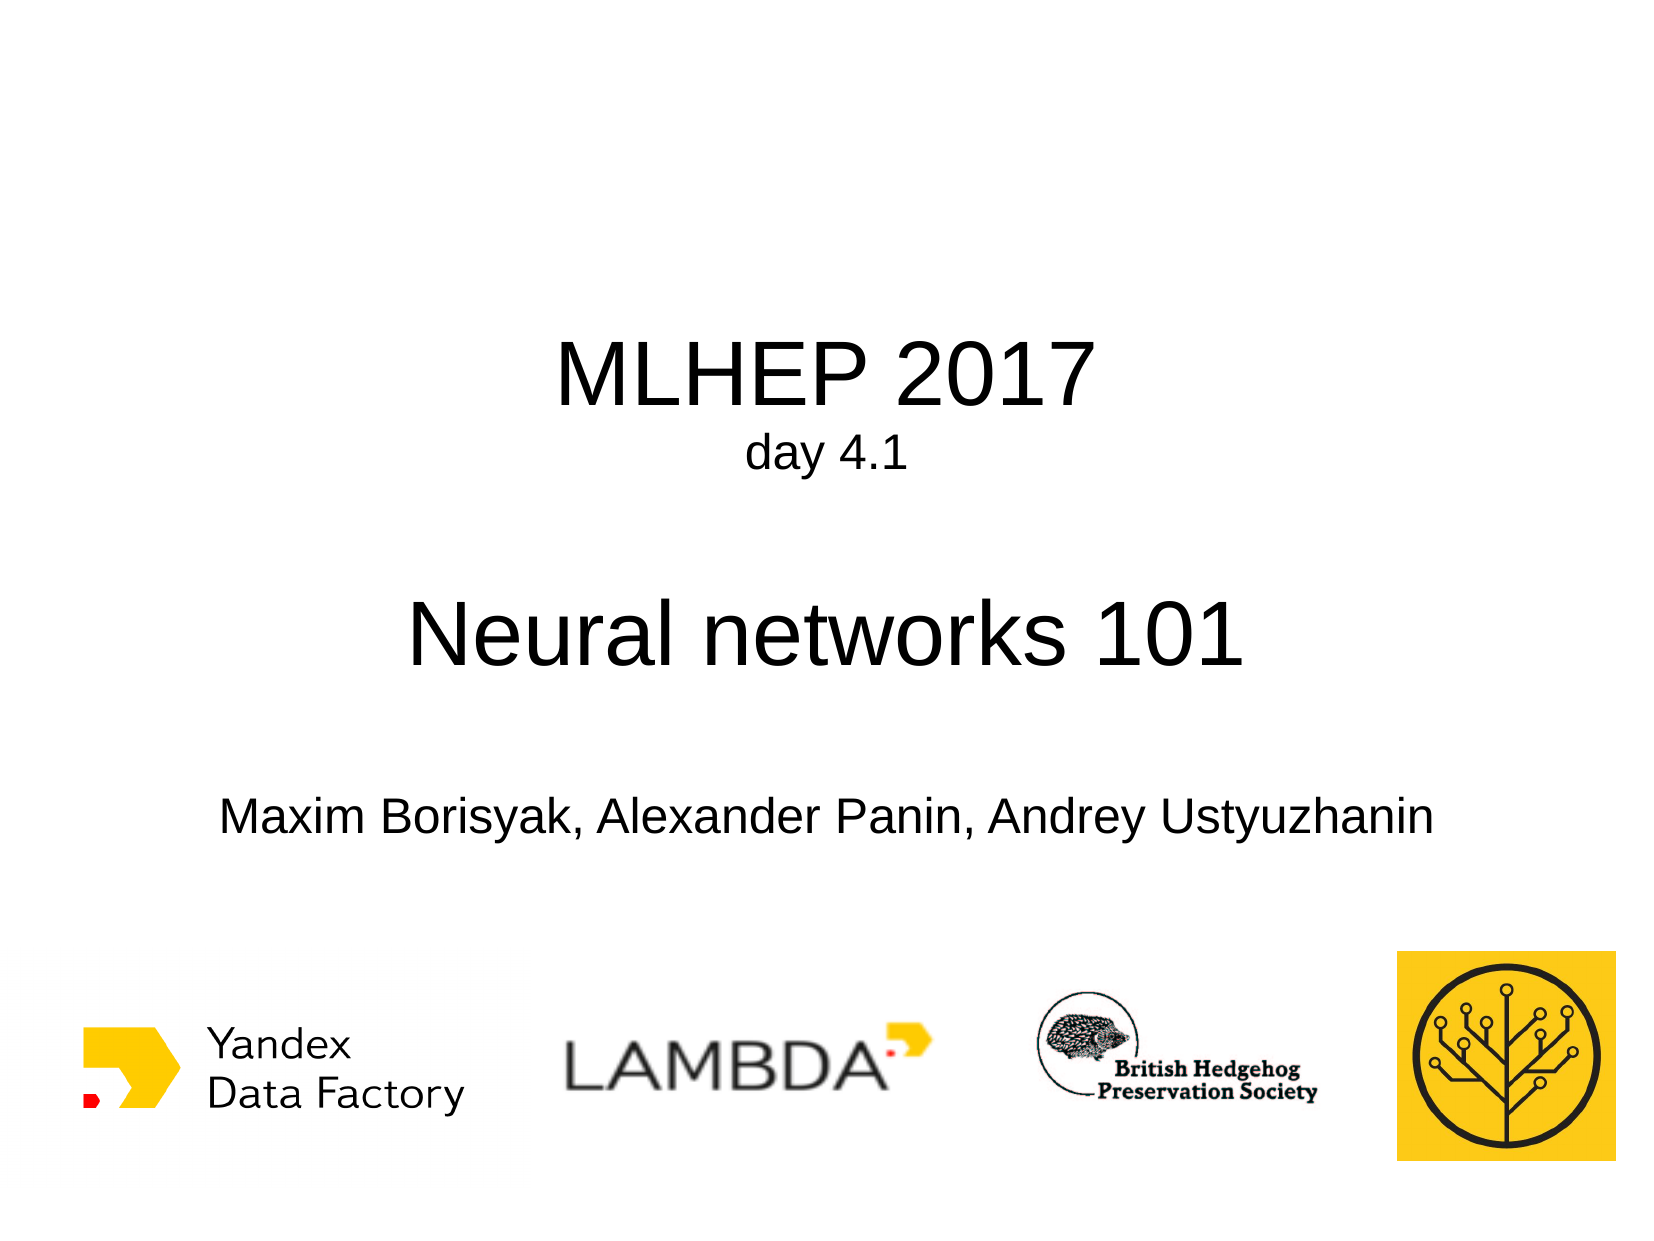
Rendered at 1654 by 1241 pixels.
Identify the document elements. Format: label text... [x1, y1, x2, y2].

picture [992, 942, 1616, 1200]
title MLHEP 2017 day 4.1 Neural networks 101 Maxim Borisyak, Alexander Panin, Andrey Ustyuzhanin [82, 320, 1571, 845]
picture [0, 887, 952, 1227]
